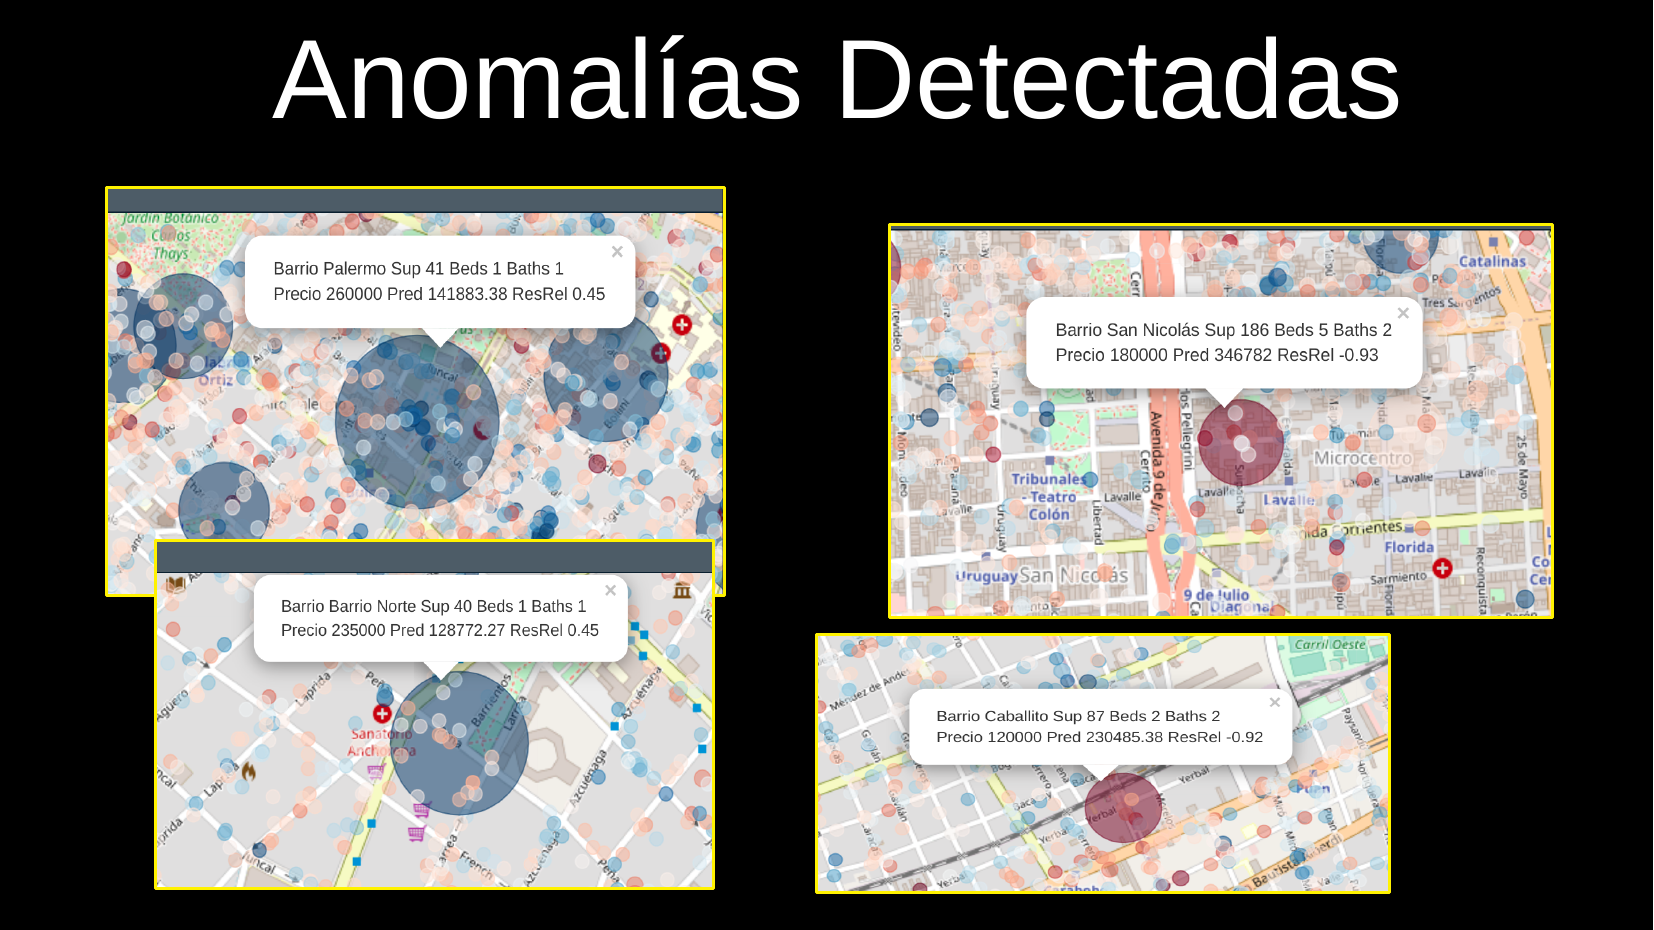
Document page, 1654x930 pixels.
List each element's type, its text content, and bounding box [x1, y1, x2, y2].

picture [818, 635, 1388, 891]
text_box Anomalías Detectadas [94, 0, 1583, 151]
picture [107, 188, 723, 594]
picture [157, 541, 713, 887]
picture [890, 226, 1551, 617]
